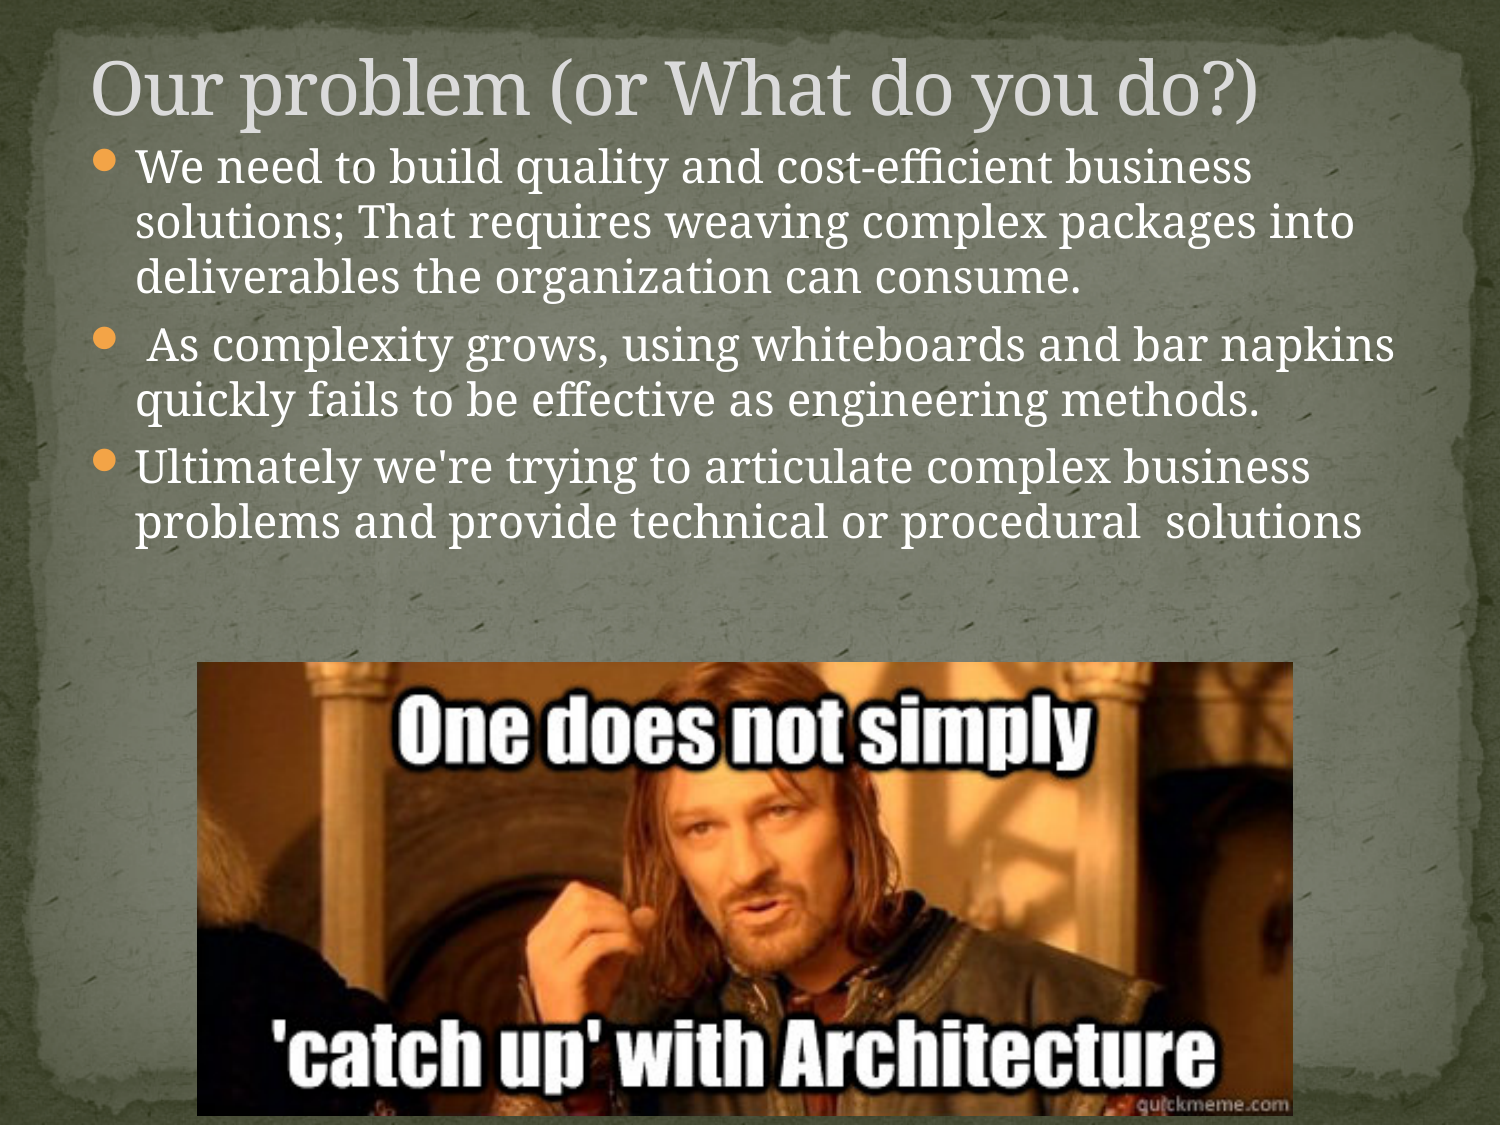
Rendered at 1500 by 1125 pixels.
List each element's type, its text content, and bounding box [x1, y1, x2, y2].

title Our problem (or What do you do?) [75, 13, 1425, 139]
picture [0, 0, 1500, 1125]
list We need to build quality and cost-efficient business solutions; That requires weaving complex packages into deliverables the organization can consume. As complexity grows, using whiteboards and bar napkins quickly fails to be effective as engineering methods. Ultimately we're trying to articulate complex business problems and provide technical or procedural solutions [75, 139, 1425, 881]
